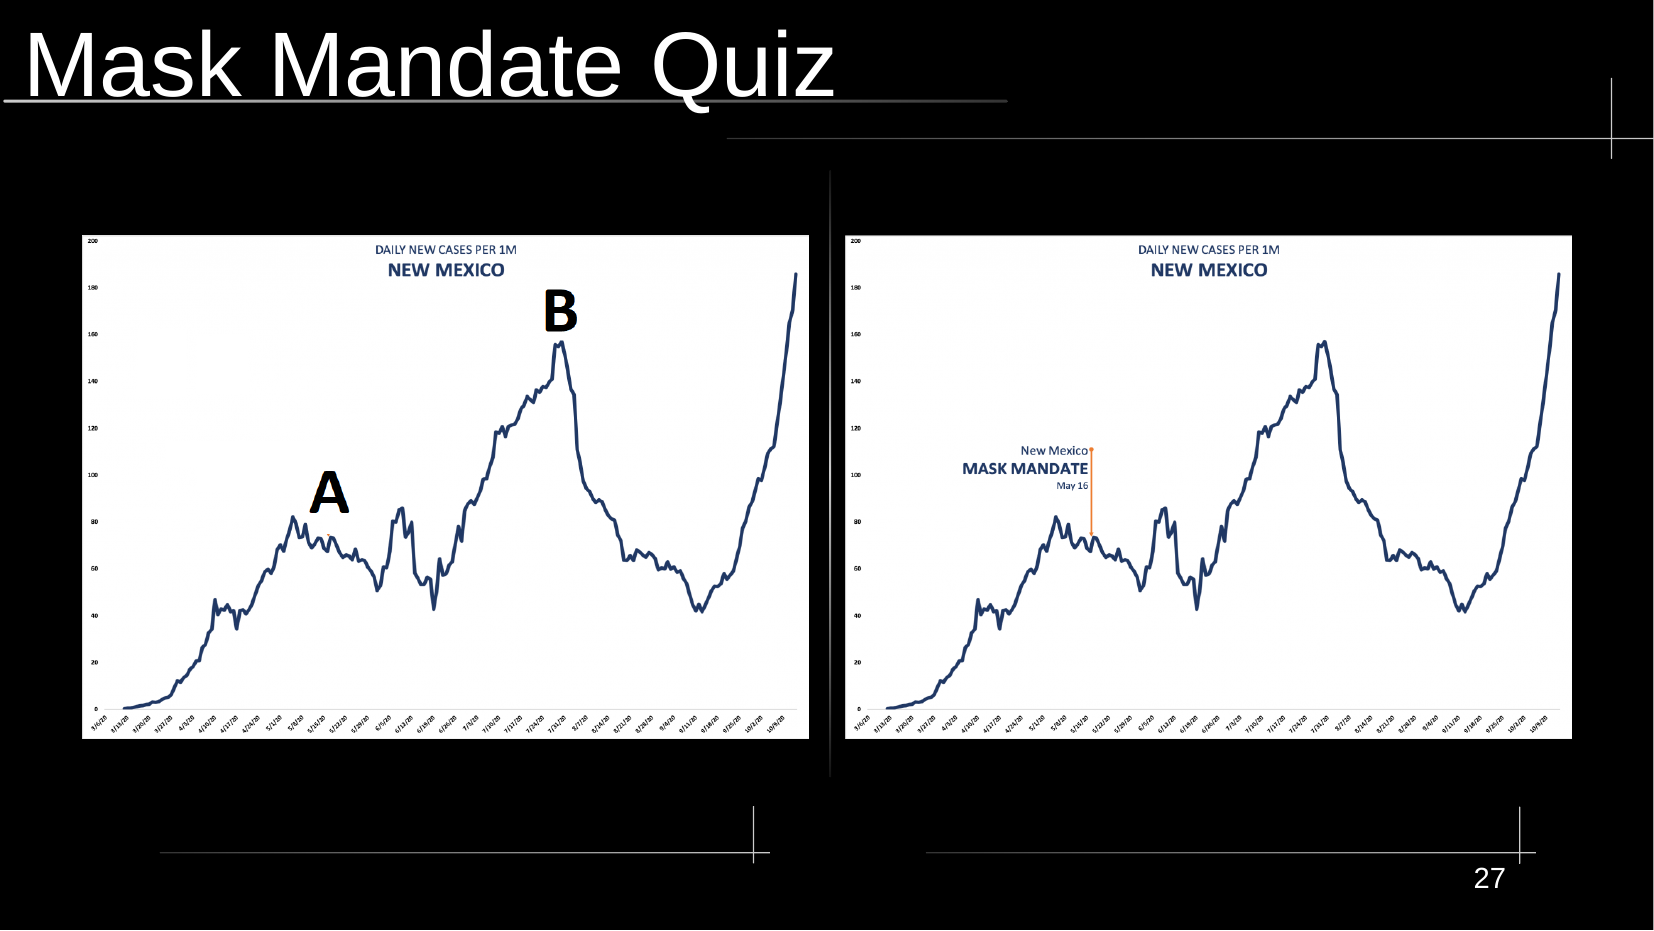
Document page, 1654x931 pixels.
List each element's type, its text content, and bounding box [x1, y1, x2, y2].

picture [845, 235, 1572, 739]
title Mask Mandate Quiz [23, 11, 1589, 119]
picture [82, 235, 809, 739]
